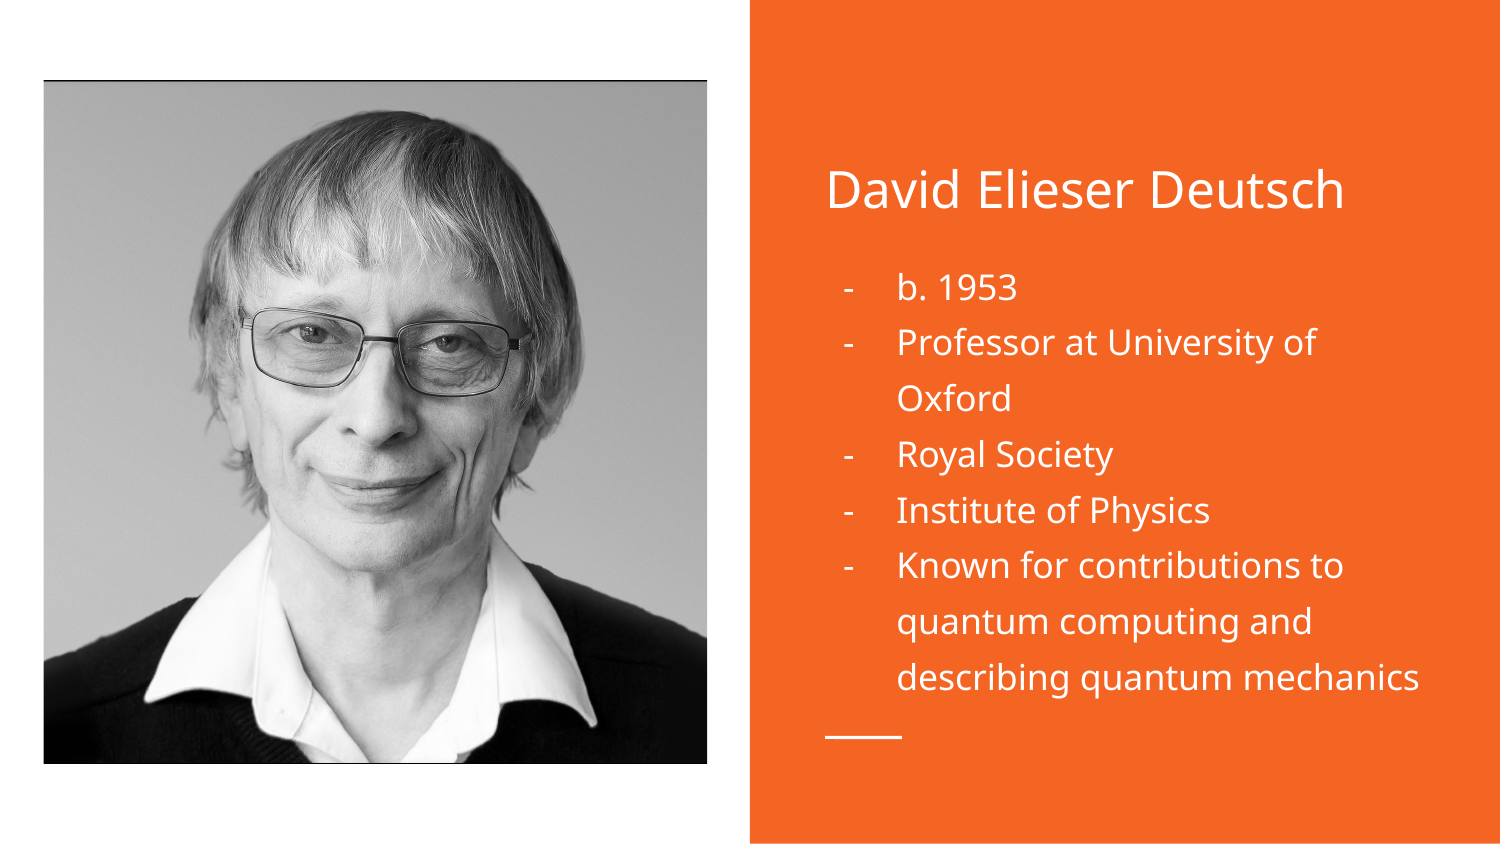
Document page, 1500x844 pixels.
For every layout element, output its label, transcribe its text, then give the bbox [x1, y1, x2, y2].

list David Elieser Deutsch b. 1953 Professor at University of Oxford Royal Society Institute of Physics Known for contributions to quantum computing and describing quantum mechanics [810, 118, 1440, 725]
picture [43, 80, 708, 764]
